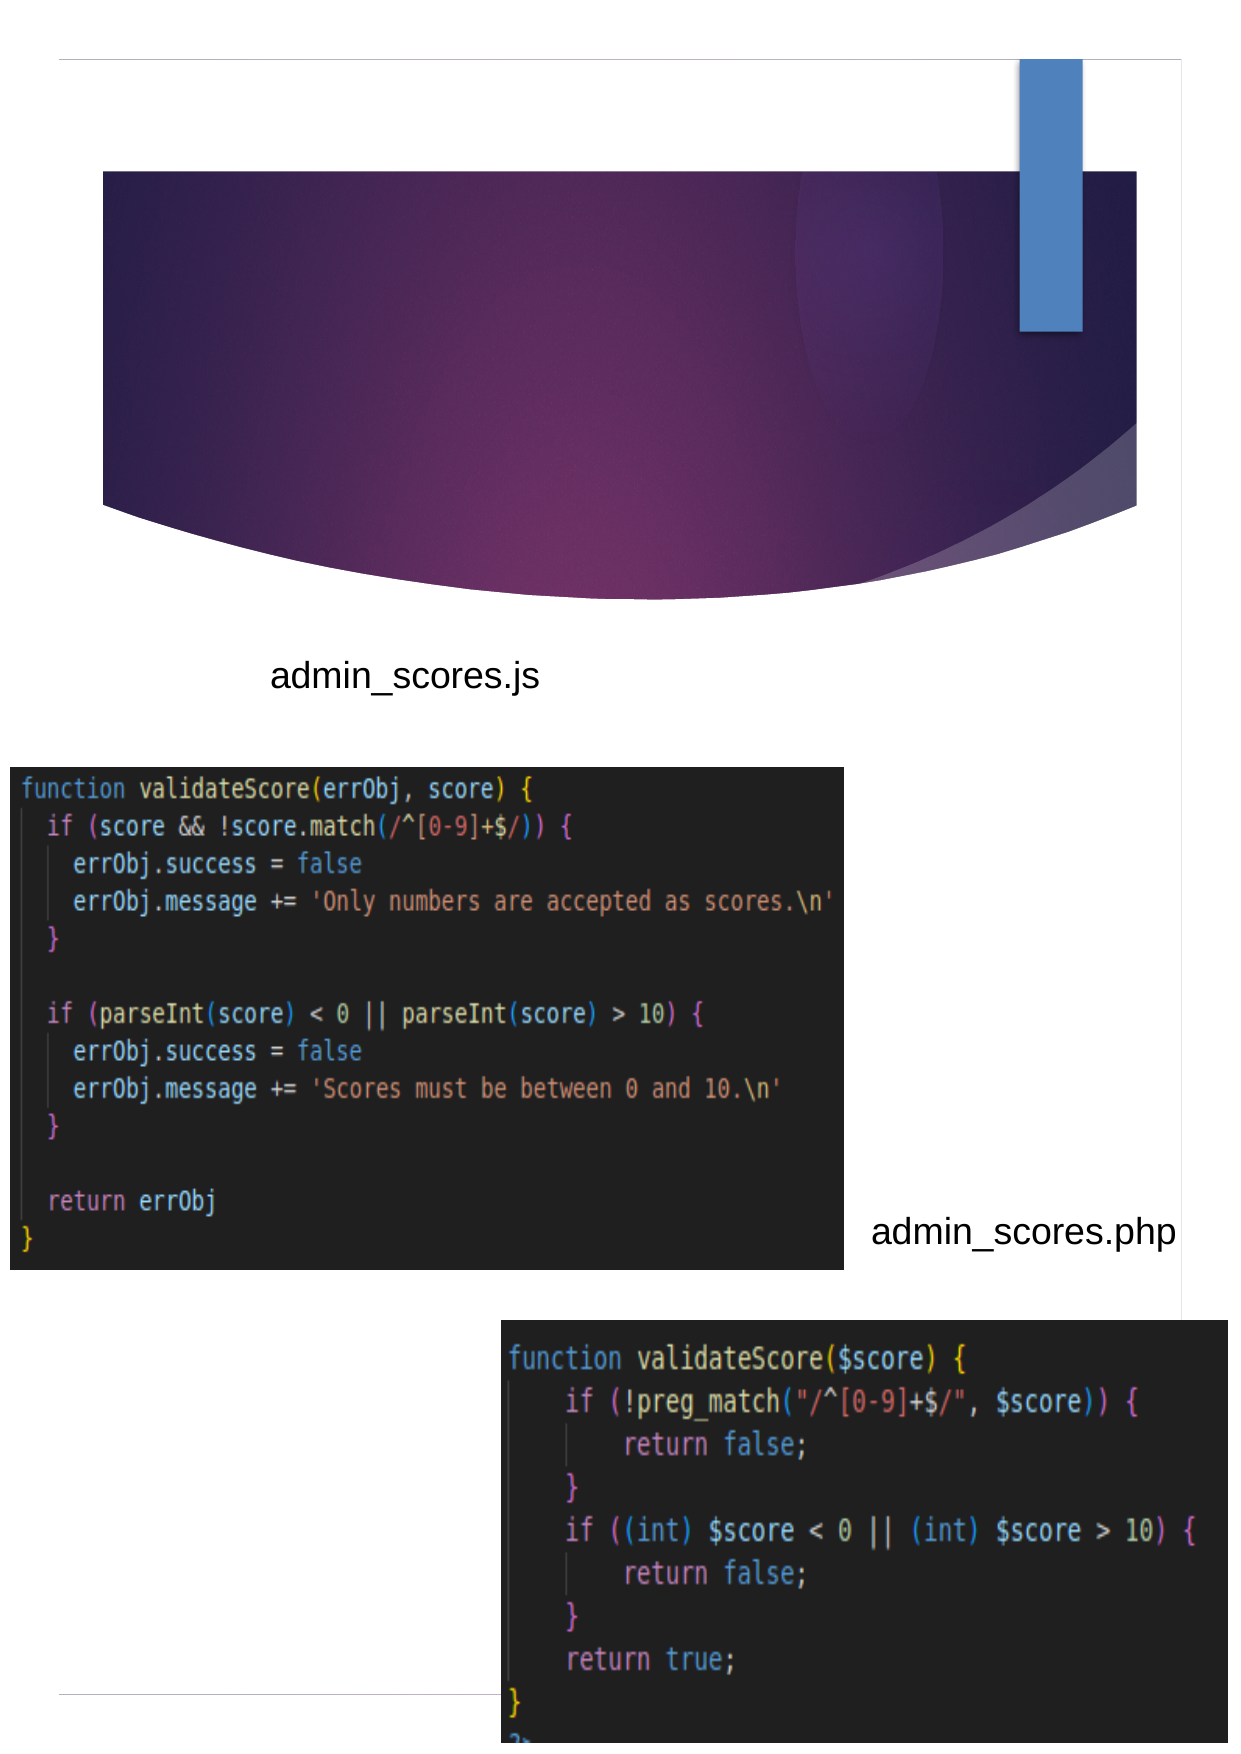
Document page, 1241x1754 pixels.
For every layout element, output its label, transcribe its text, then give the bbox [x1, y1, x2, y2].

text_box admin_scores.php [856, 1199, 1228, 1300]
text_box admin_scores.js [255, 643, 609, 744]
picture [501, 1320, 1228, 1743]
picture [103, 172, 1136, 599]
picture [10, 767, 844, 1270]
